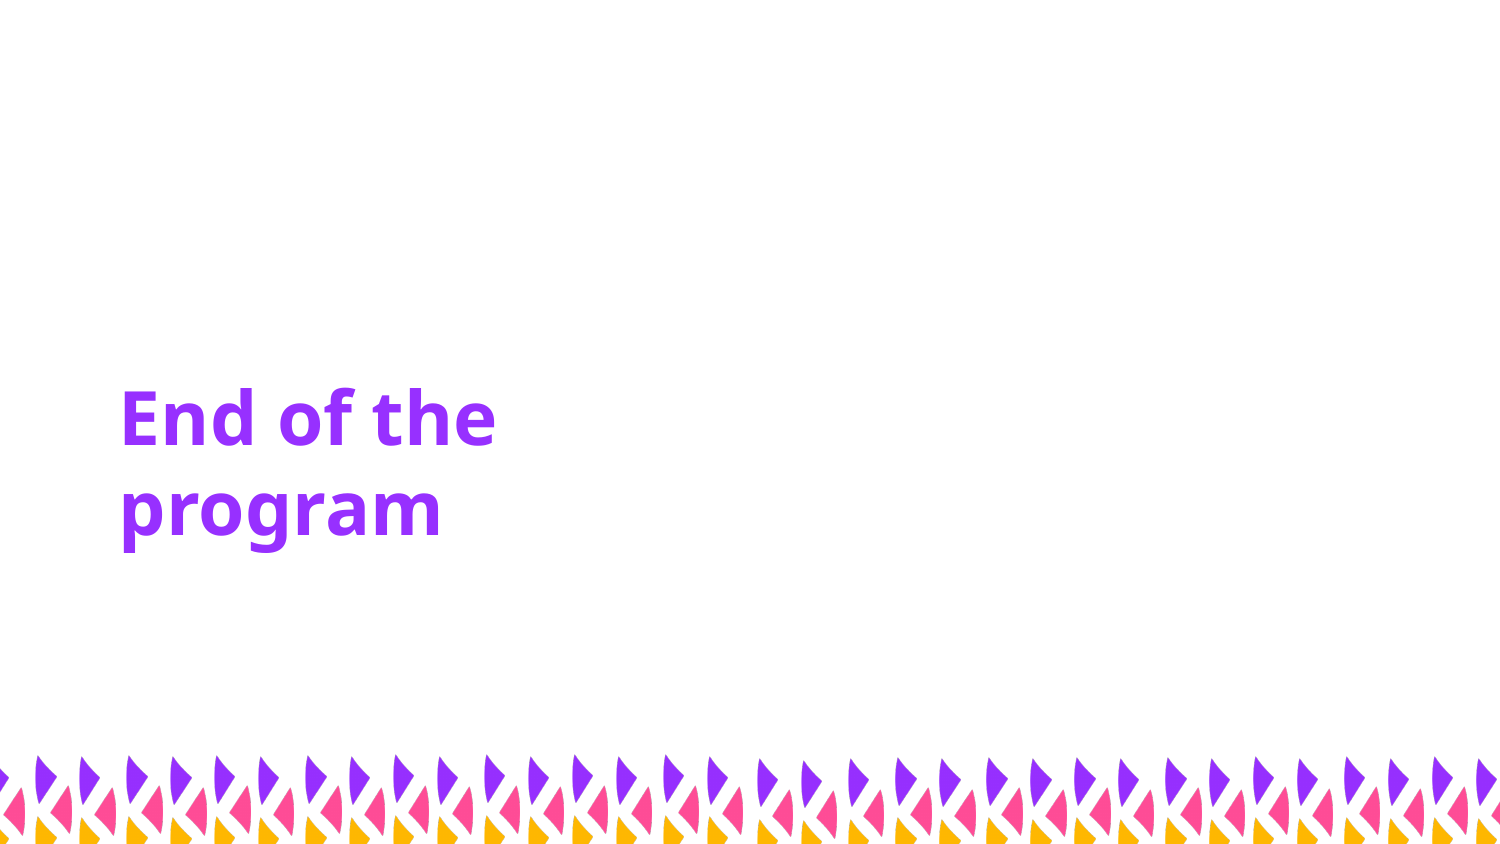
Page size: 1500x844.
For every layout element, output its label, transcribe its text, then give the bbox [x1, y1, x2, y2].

picture [939, 758, 976, 844]
picture [35, 755, 72, 844]
picture [1476, 758, 1500, 844]
picture [305, 755, 342, 844]
picture [79, 757, 116, 844]
picture [848, 758, 884, 844]
picture [1074, 757, 1111, 844]
picture [393, 754, 429, 844]
title End of the program [103, 355, 823, 488]
picture [528, 756, 564, 844]
picture [1344, 756, 1380, 844]
picture [663, 754, 699, 844]
picture [214, 755, 251, 844]
picture [986, 757, 1023, 844]
picture [572, 754, 608, 844]
picture [0, 757, 25, 844]
picture [1209, 758, 1245, 844]
picture [1030, 758, 1067, 844]
picture [1388, 758, 1424, 844]
picture [126, 755, 163, 844]
picture [801, 760, 837, 844]
picture [707, 756, 743, 844]
picture [895, 757, 932, 844]
picture [349, 757, 385, 844]
picture [437, 756, 473, 844]
picture [1253, 756, 1289, 844]
picture [1432, 756, 1468, 844]
picture [1118, 758, 1154, 844]
picture [170, 757, 207, 844]
picture [757, 758, 793, 844]
picture [1165, 757, 1202, 844]
picture [1297, 758, 1333, 844]
picture [258, 757, 294, 844]
picture [616, 756, 652, 844]
picture [484, 754, 520, 844]
